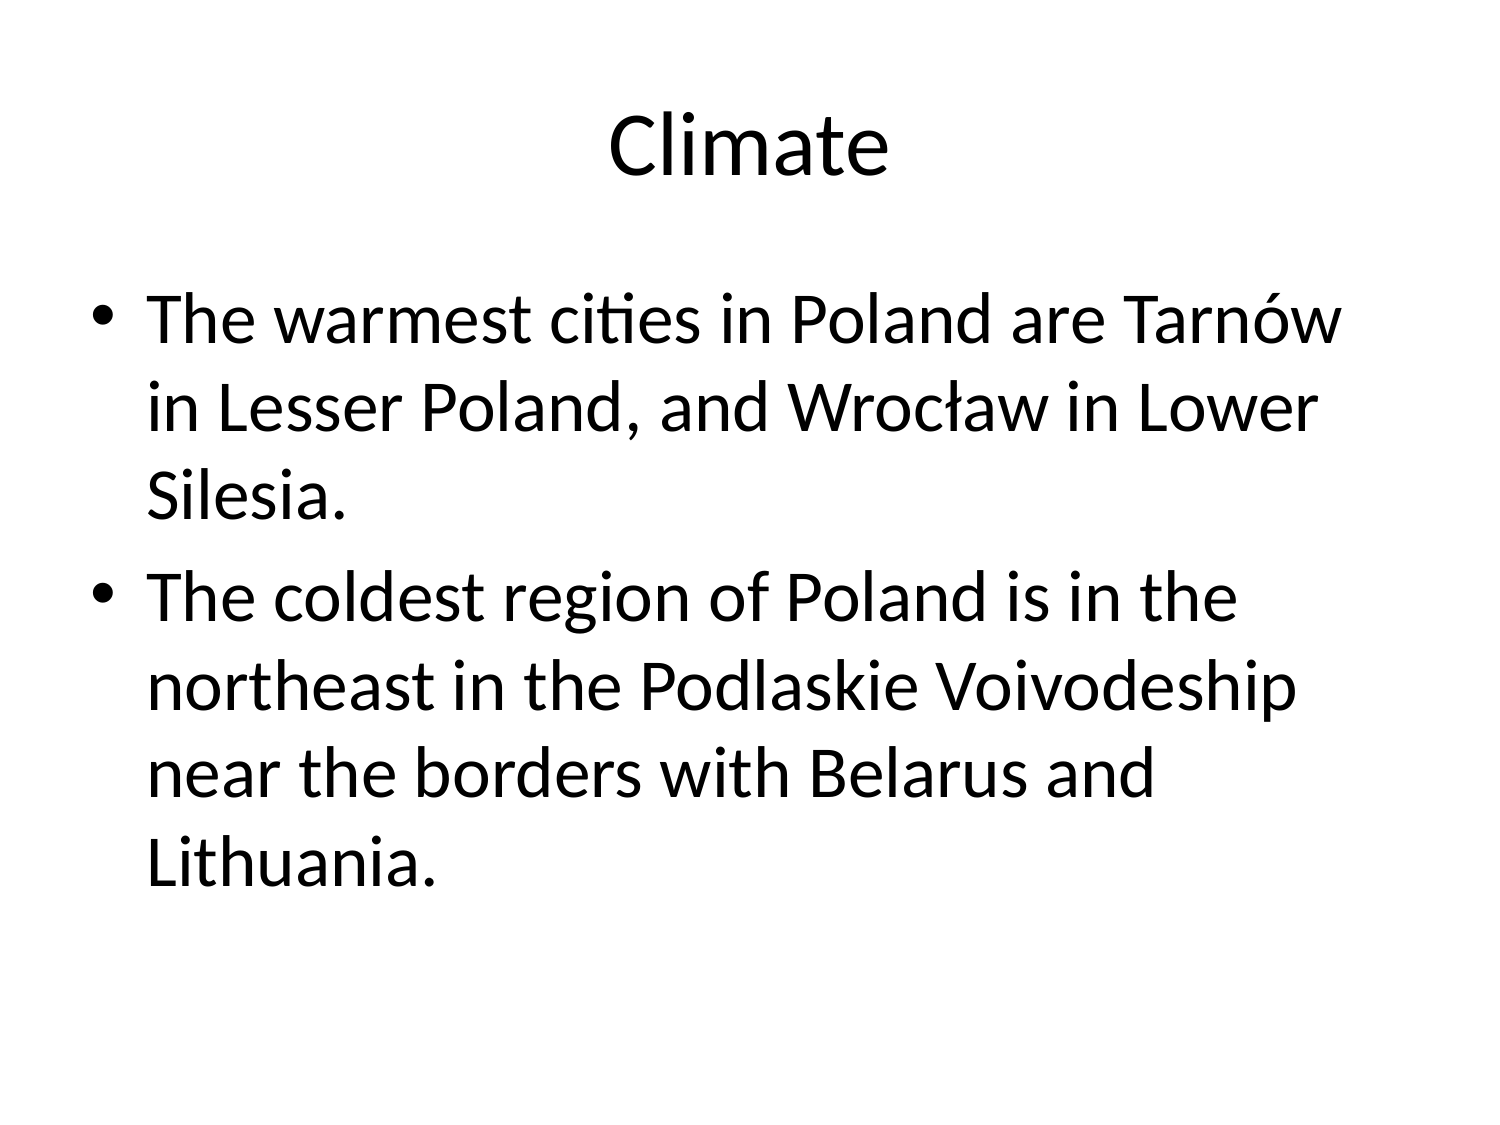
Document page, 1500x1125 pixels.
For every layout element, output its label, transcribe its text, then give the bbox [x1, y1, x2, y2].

list The warmest cities in Poland are Tarnów in Lesser Poland, and Wrocław in Lower Silesia. The coldest region of Poland is in the northeast in the Podlaskie Voivodeship near the borders with Belarus and Lithuania. [75, 262, 1425, 1005]
title Climate [75, 45, 1425, 233]
